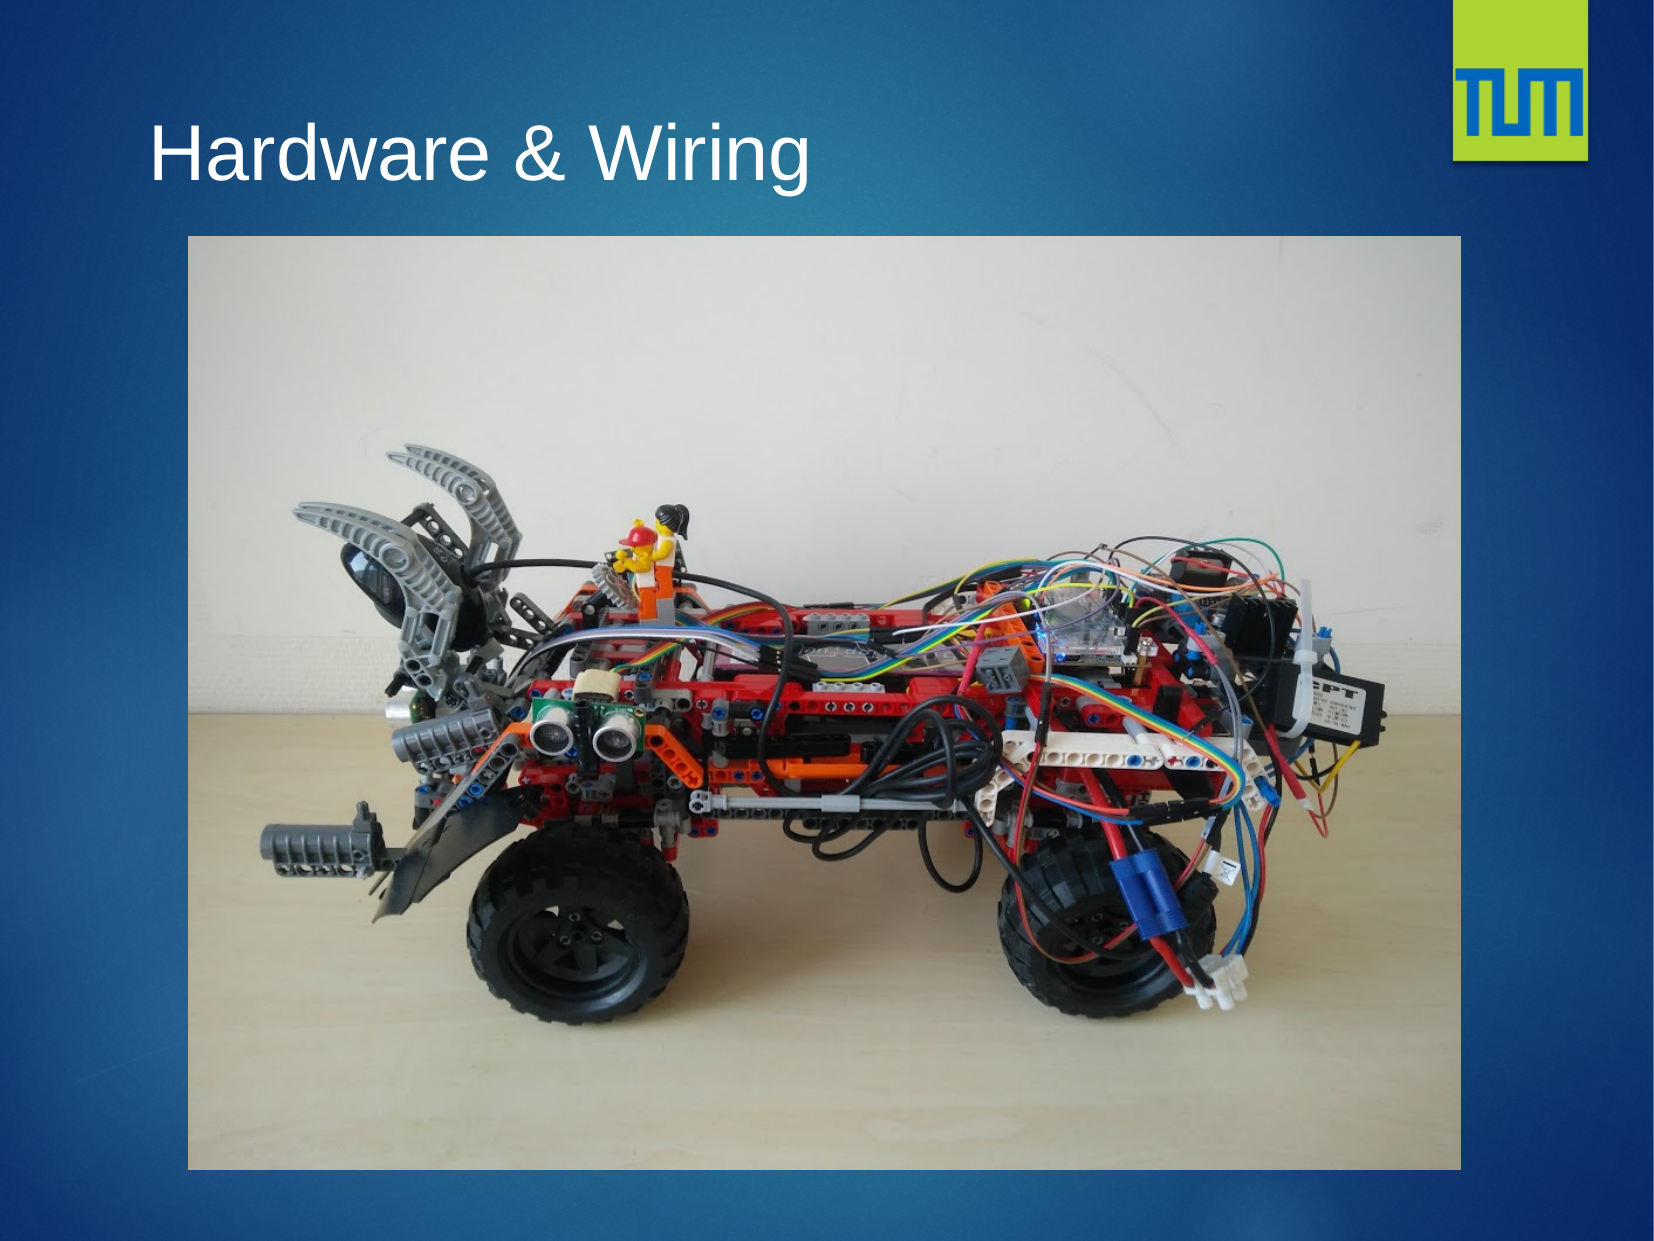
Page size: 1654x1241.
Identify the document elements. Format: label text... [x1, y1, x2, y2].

title Hardware & Wiring [82, 49, 1571, 257]
picture [0, 0, 1654, 1241]
